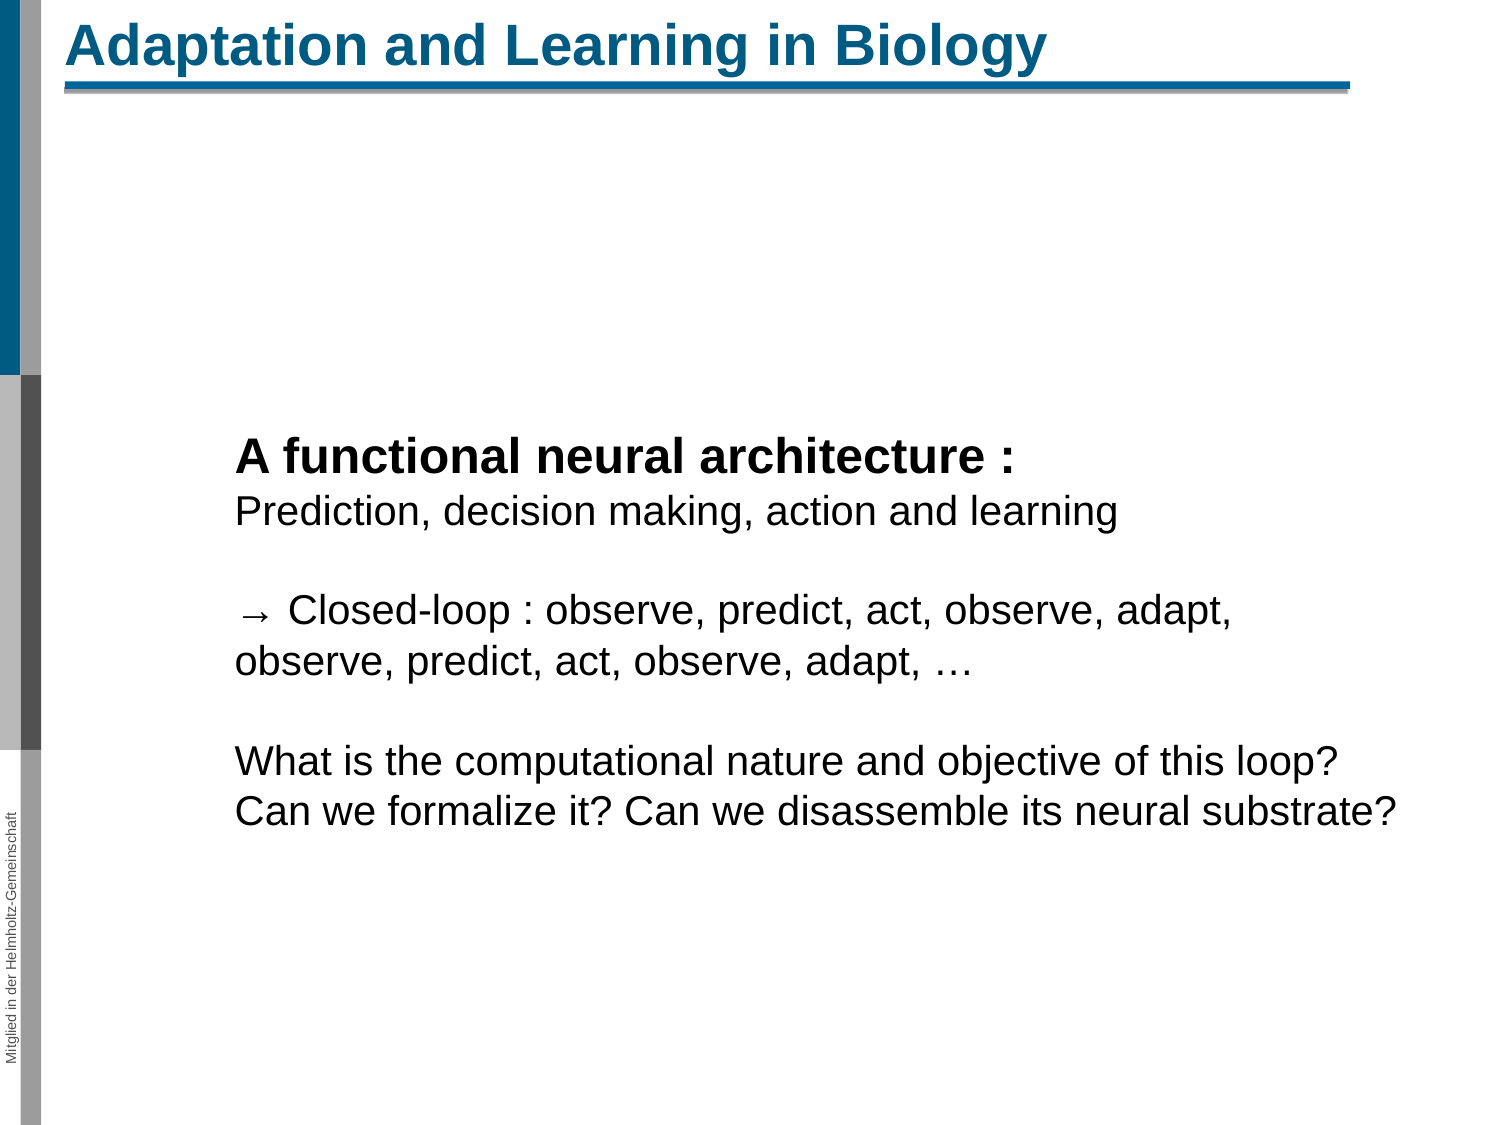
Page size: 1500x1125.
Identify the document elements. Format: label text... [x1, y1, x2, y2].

text_box Adaptation and Learning in Biology [64, 7, 1440, 102]
text_box A functional neural architecture : Prediction, decision making, action and learning → Closed-loop : observe, predict, act, observe, adapt, observe, predict, act, observe, adapt, … What is the computational nature and objective of this loop? Can we formalize it? Can we disassemble its neural substrate? [219, 415, 1497, 757]
